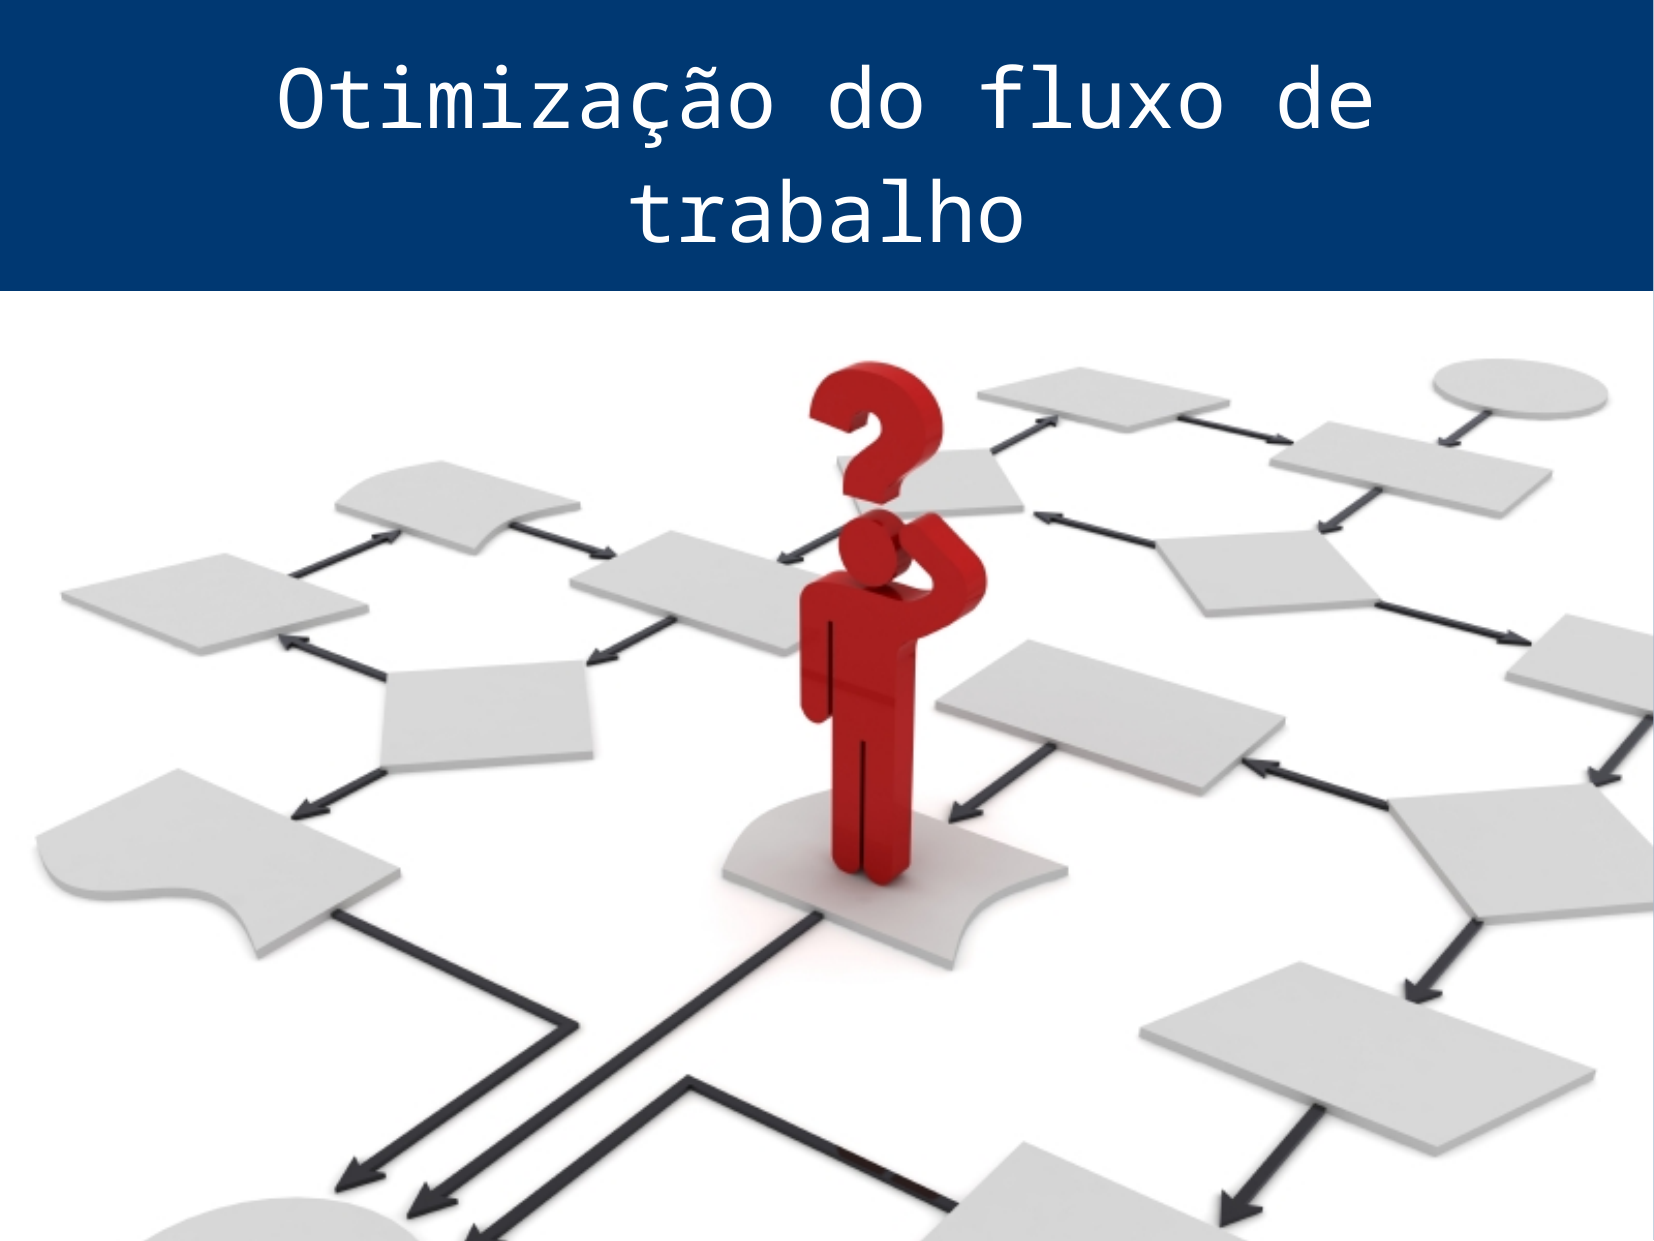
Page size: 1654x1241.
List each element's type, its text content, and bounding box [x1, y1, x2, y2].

picture [0, 291, 1654, 1241]
title Otimização do fluxo de trabalho [82, 49, 1571, 257]
